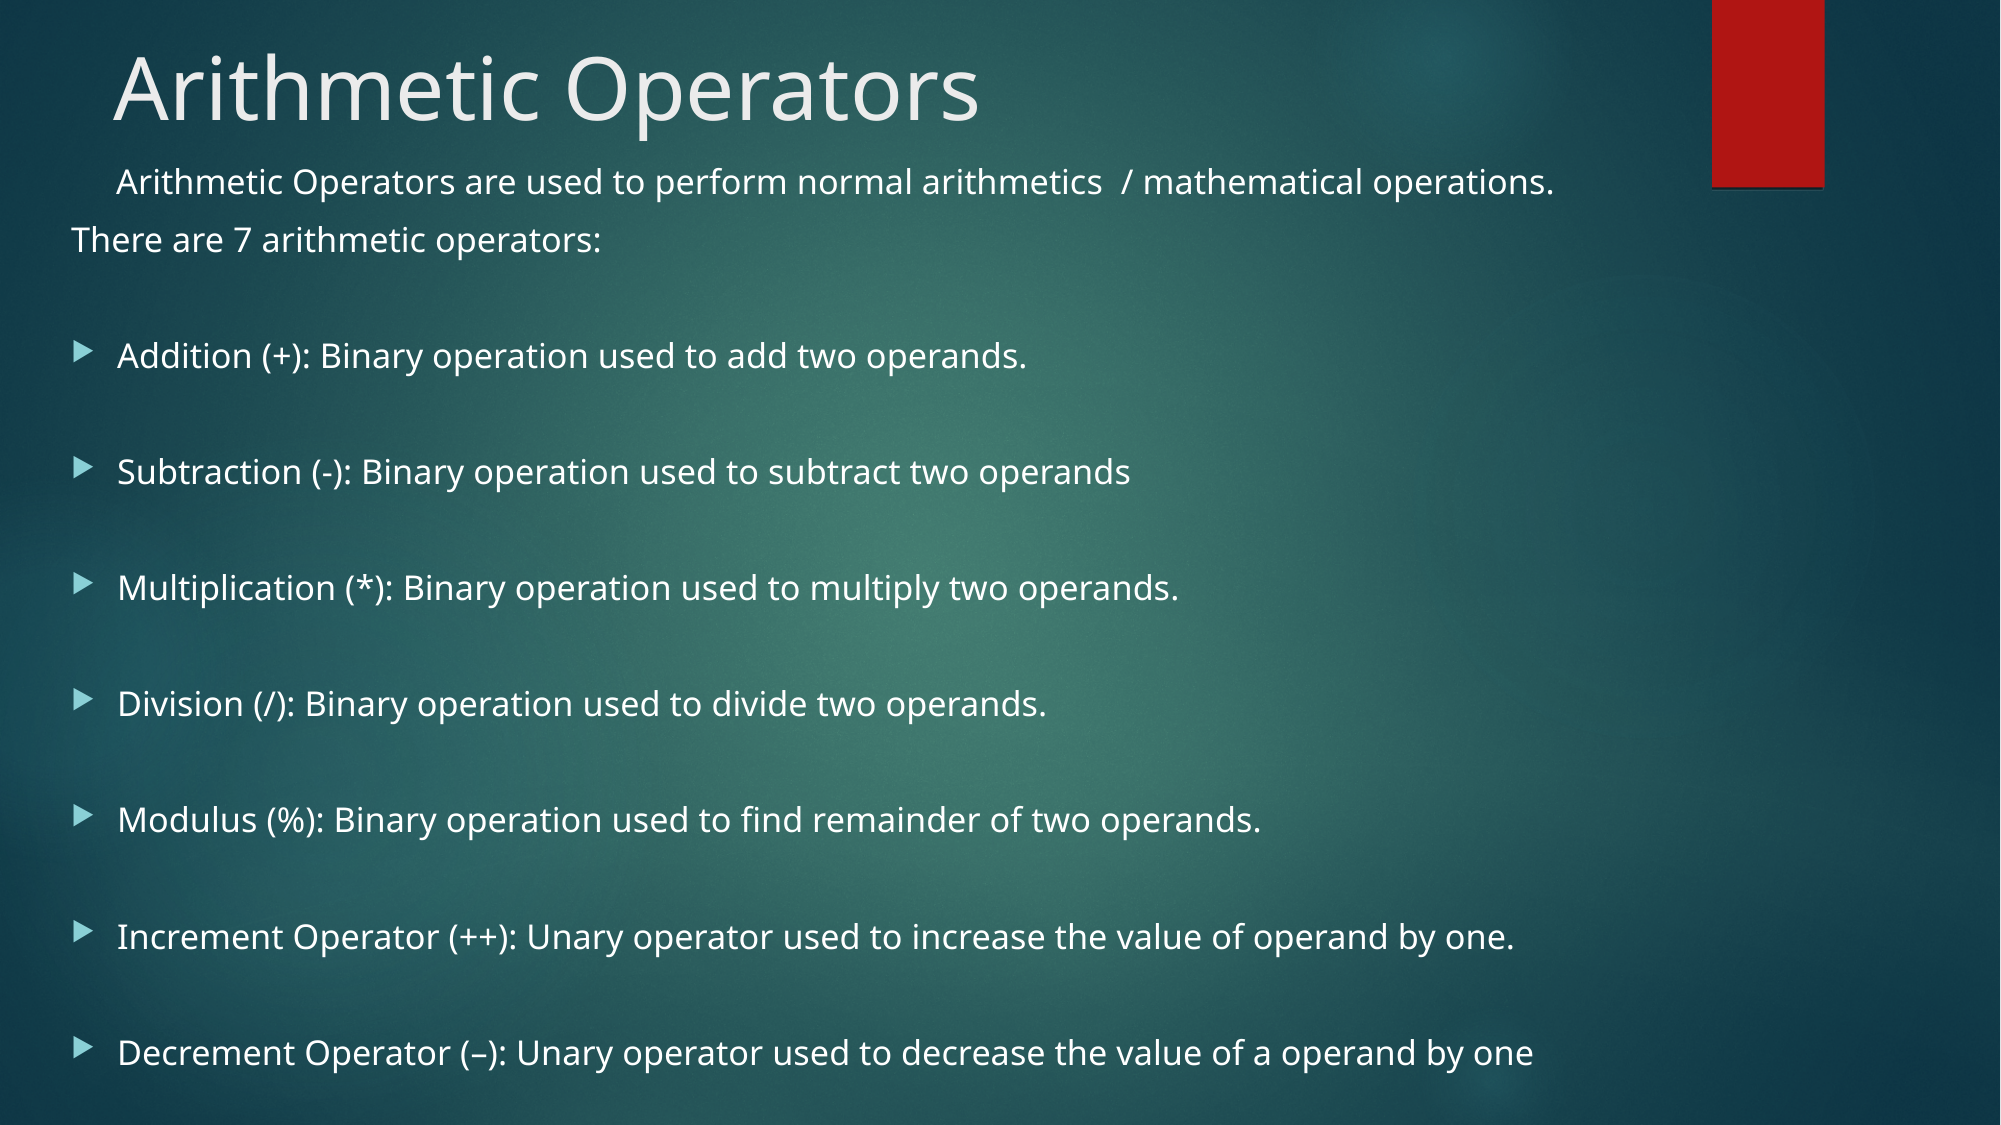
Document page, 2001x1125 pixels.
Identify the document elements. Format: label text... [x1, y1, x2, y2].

picture [0, 0, 2001, 1125]
list Arithmetic Operators are used to perform normal arithmetics / mathematical operations. There are 7 arithmetic operators: Addition (+): Binary operation used to add two operands. Subtraction (-): Binary operation used to subtract two operands Multiplication (*): Binary operation used to multiply two operands. Division (/): Binary operation used to divide two operands. Modulus (%): Binary operation used to find remainder of two operands. Increment Operator (++): Unary operator used to increase the value of operand by one. Decrement Operator (–): Unary operator used to decrease the value of a operand by one [55, 152, 1712, 1081]
title Arithmetic Operators [99, 25, 1642, 152]
